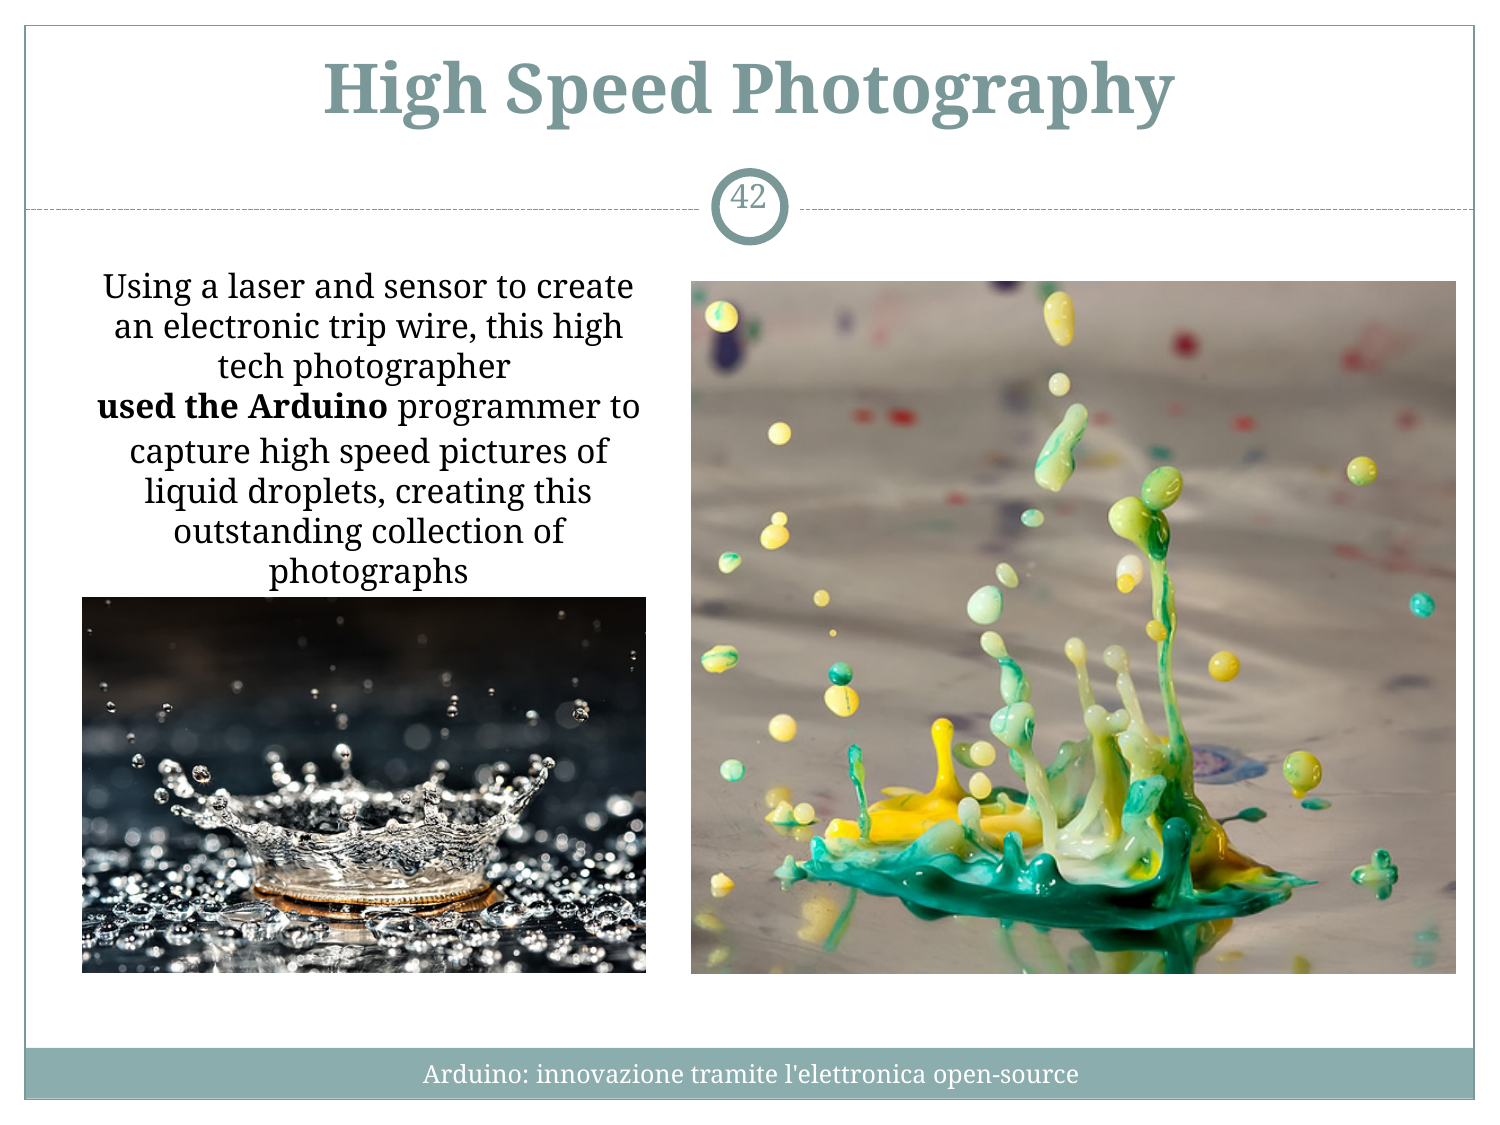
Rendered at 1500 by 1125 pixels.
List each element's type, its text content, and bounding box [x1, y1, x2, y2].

title High Speed Photography [49, 37, 1450, 162]
picture [82, 597, 646, 973]
picture [691, 281, 1456, 974]
text_box Using a laser and sensor to create an electronic trip wire, this high tech photographer used the Arduino programmer to capture high speed pictures of liquid droplets, creating this outstanding collection of photographs [81, 257, 657, 598]
slide_number <numero> [715, 168, 791, 241]
footer Arduino: innovazione tramite l'elettronica open-source [50, 1051, 1454, 1112]
